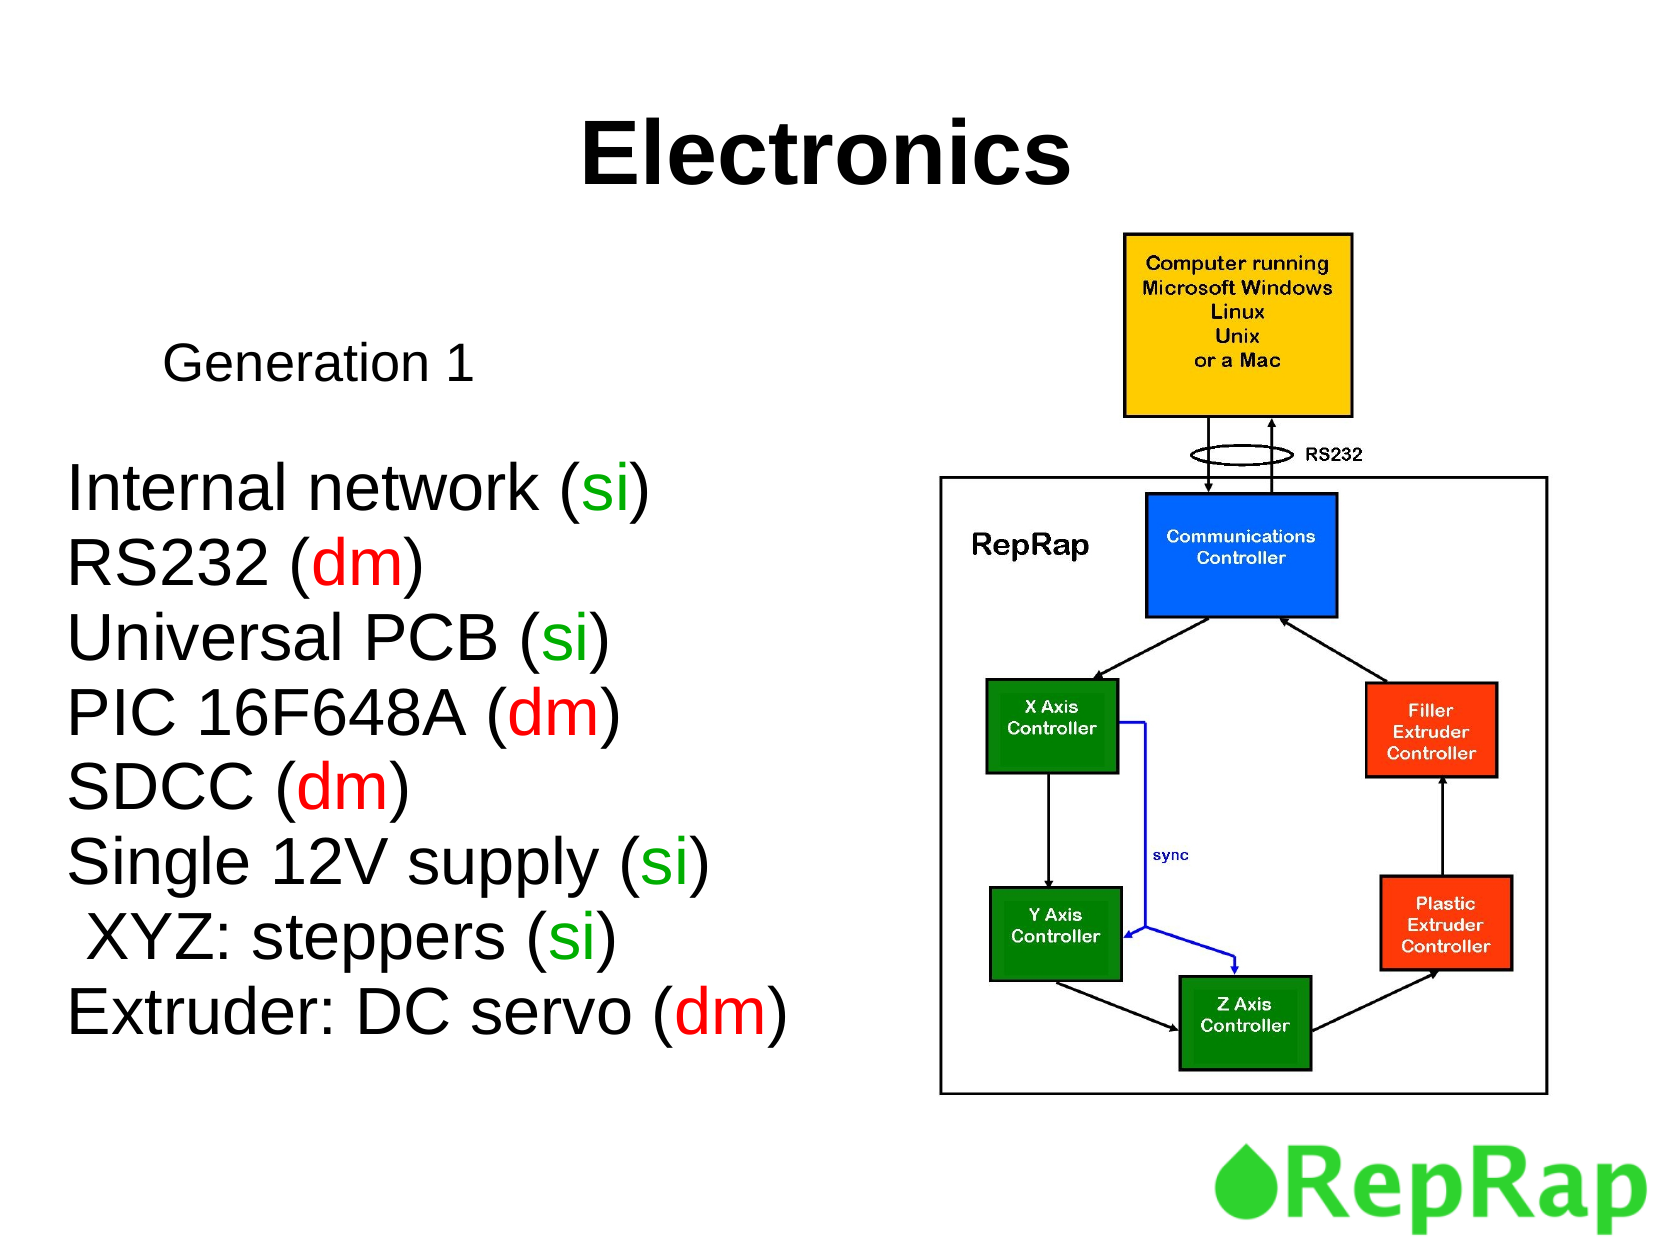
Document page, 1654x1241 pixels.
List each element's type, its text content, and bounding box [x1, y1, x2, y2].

text_box Internal network (si) RS232 (dm) Universal PCB (si) PIC 16F648A (dm) SDCC (dm) Single 12V supply (si) XYZ: steppers (si) Extruder: DC servo (dm) [33, 442, 916, 1123]
picture [1210, 1140, 1653, 1241]
picture [885, 209, 1600, 1123]
title Electronics [82, 56, 1571, 250]
text_box Generation 1 [147, 324, 827, 407]
